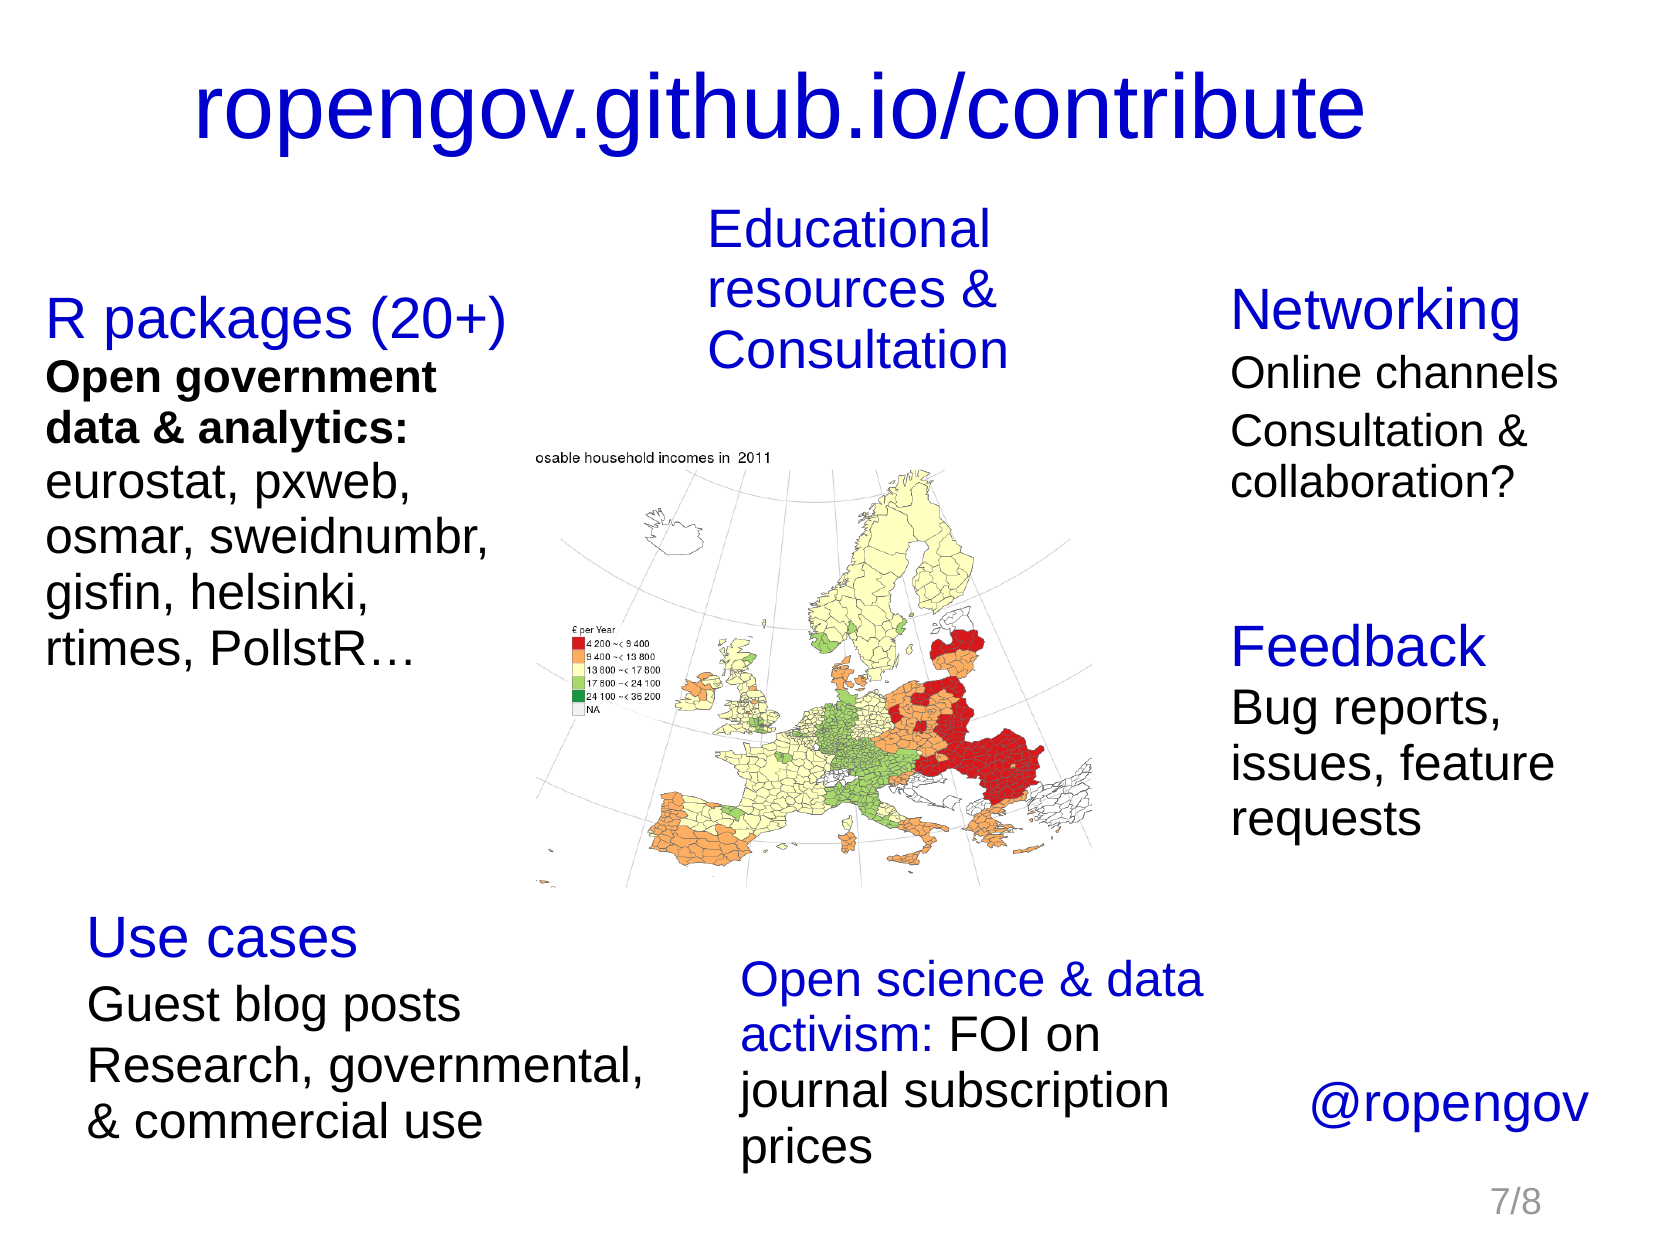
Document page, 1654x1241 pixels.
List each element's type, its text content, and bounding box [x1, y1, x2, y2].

text_box Open science & data activism: FOI on journal subscription prices [723, 942, 1246, 1194]
text_box R packages (20+) Open government data & analytics: eurostat, pxweb, osmar, sweidnumbr, gisfin, helsinki, rtimes, PollstR… [30, 278, 535, 696]
text_box Feedback Bug reports, issues, feature requests [1215, 606, 1576, 854]
list Use cases Guest blog posts Research, governmental, & commercial use [86, 904, 663, 1152]
picture [536, 392, 1092, 948]
list Networking Online channels Consultation & collaboration? [1230, 276, 1576, 526]
text_box ropengov.github.io/contribute [193, 55, 1604, 172]
text_box Educational resources & Consultation [691, 189, 1030, 389]
text_box <number>/8 [1474, 1173, 1654, 1230]
text_box @ropengov [1293, 1065, 1621, 1141]
